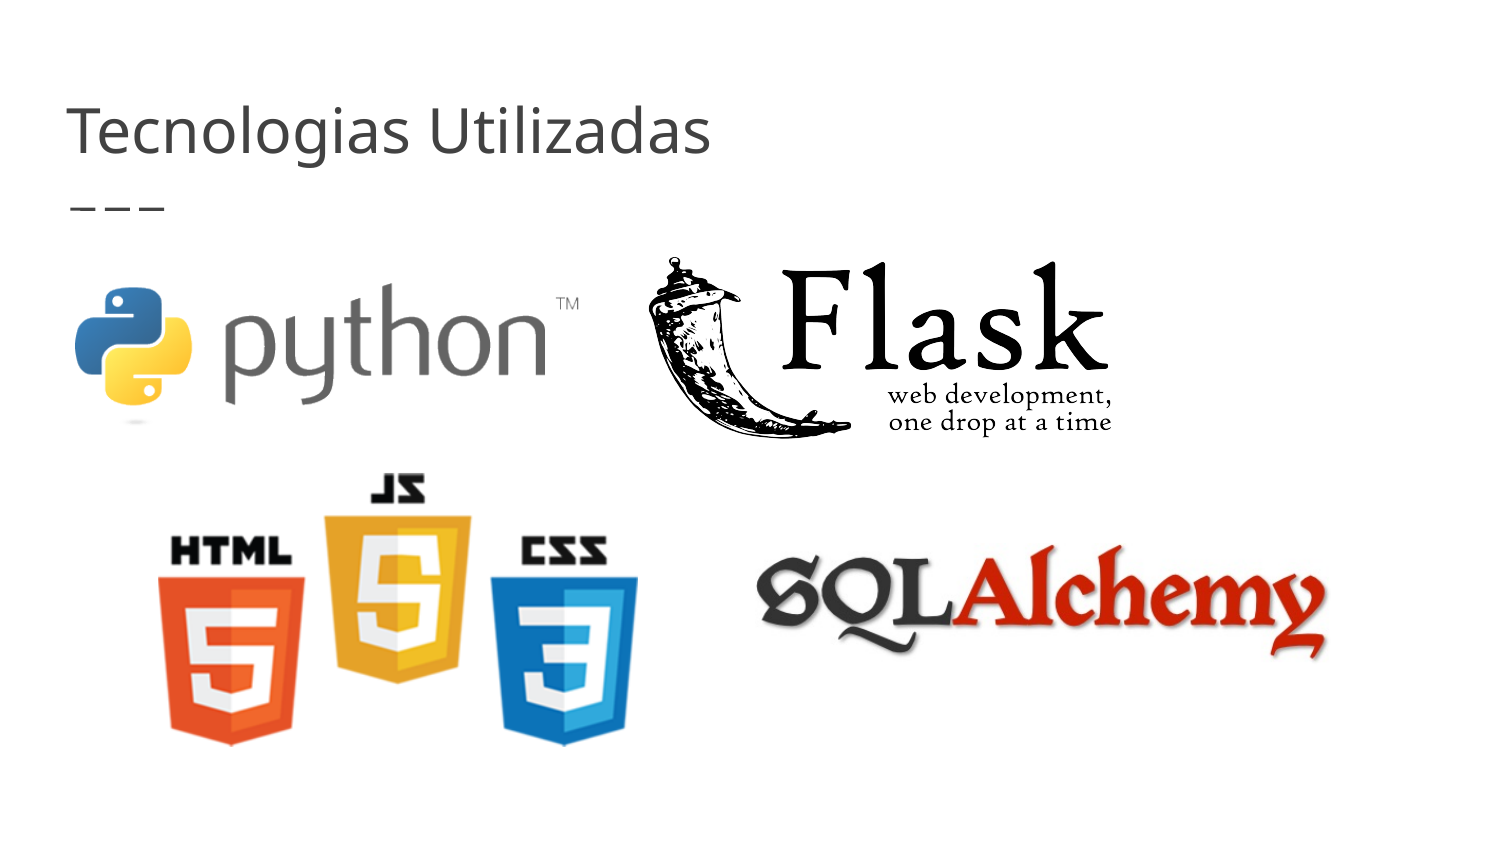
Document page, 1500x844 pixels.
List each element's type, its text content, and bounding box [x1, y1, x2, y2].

picture [75, 283, 579, 426]
picture [755, 543, 1331, 665]
title Tecnologias Utilizadas [51, 61, 1449, 182]
picture [636, 251, 1123, 443]
picture [158, 464, 638, 747]
